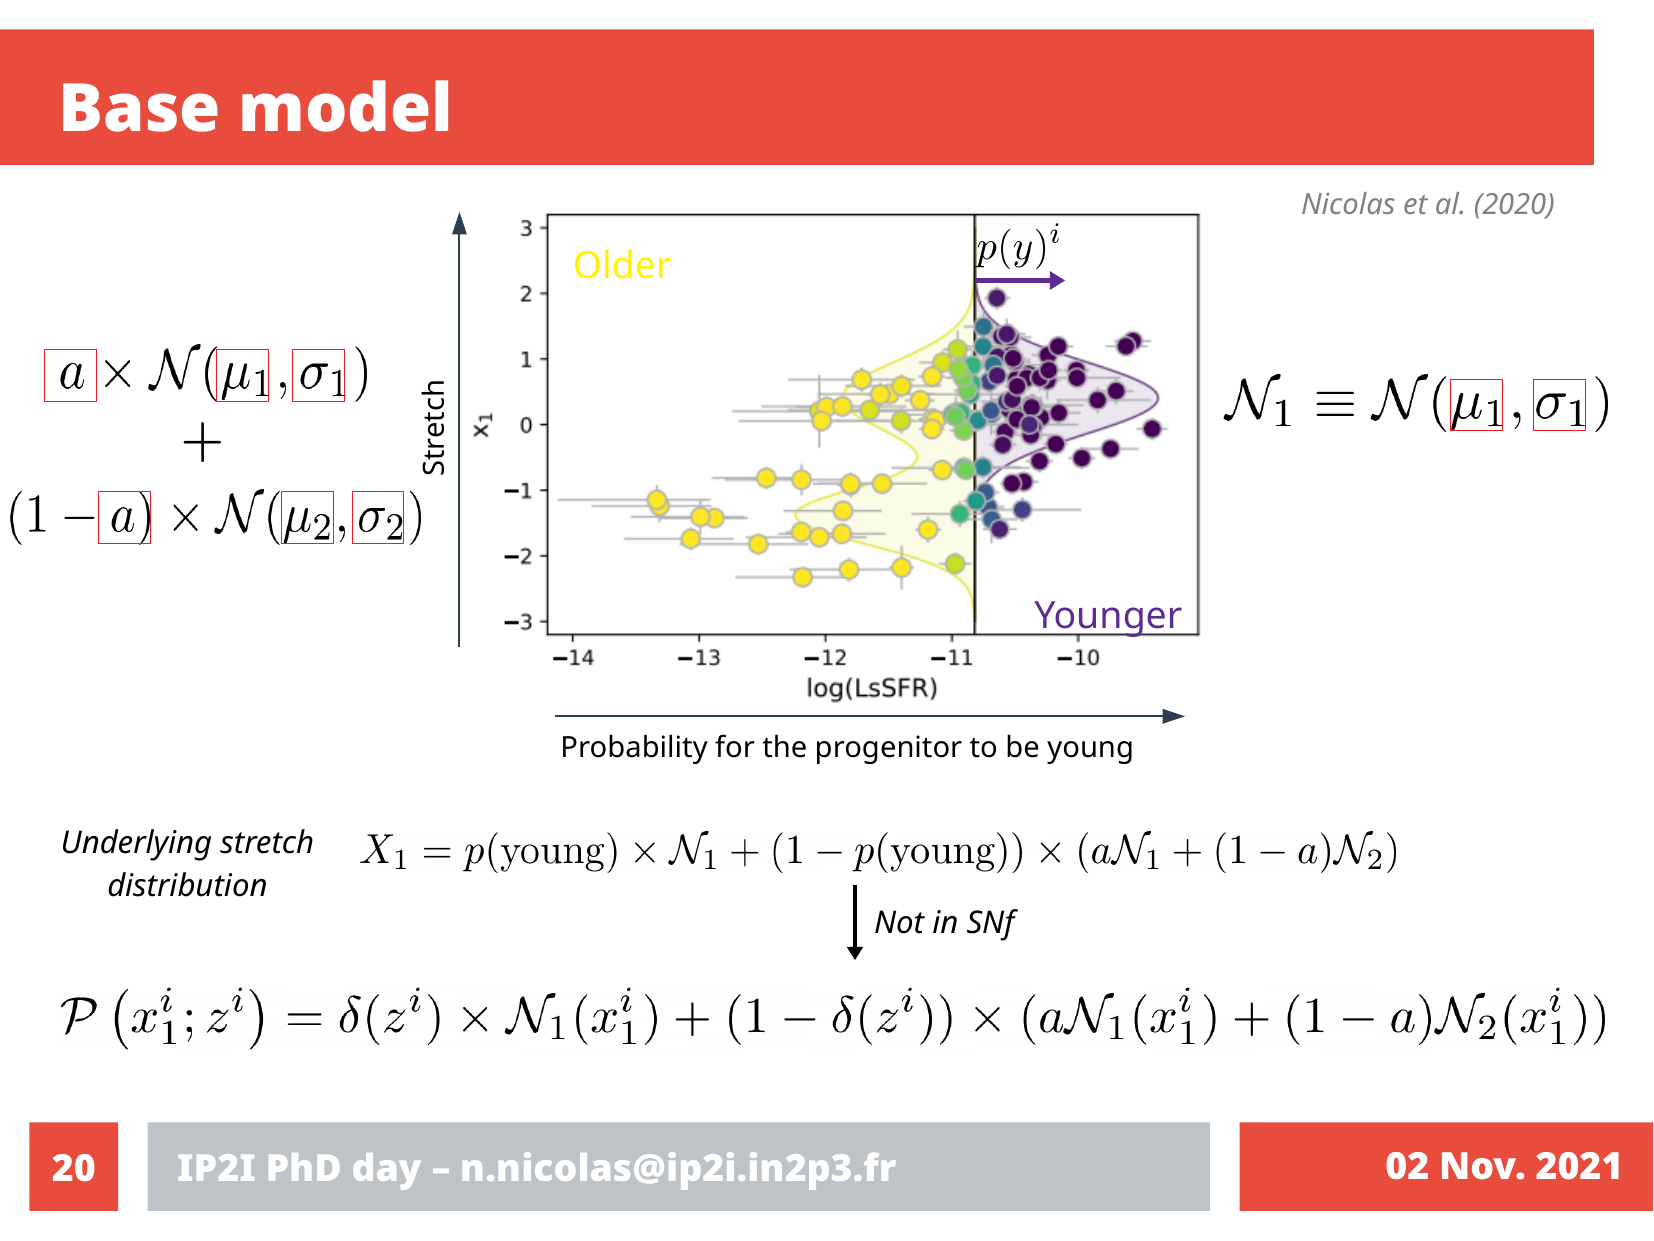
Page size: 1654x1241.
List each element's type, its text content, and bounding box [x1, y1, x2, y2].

title Base model [58, 60, 1594, 151]
text_box Nicolas et al. (2020) [1286, 176, 1612, 226]
picture [60, 987, 1605, 1051]
text_box Stretch [405, 356, 455, 492]
picture [455, 201, 1216, 720]
picture [361, 831, 1396, 873]
text_box Underlying stretch distribution [15, 812, 361, 901]
picture [183, 422, 221, 462]
picture [60, 350, 96, 401]
picture [60, 344, 367, 402]
text_box Probability for the progenitor to be young [545, 718, 1184, 768]
text_box Not in SNf [859, 892, 1066, 981]
text_box Older [558, 231, 691, 290]
picture [1223, 374, 1608, 432]
picture [10, 489, 421, 545]
picture [293, 350, 344, 401]
picture [217, 350, 268, 401]
text_box Younger [1019, 581, 1201, 640]
